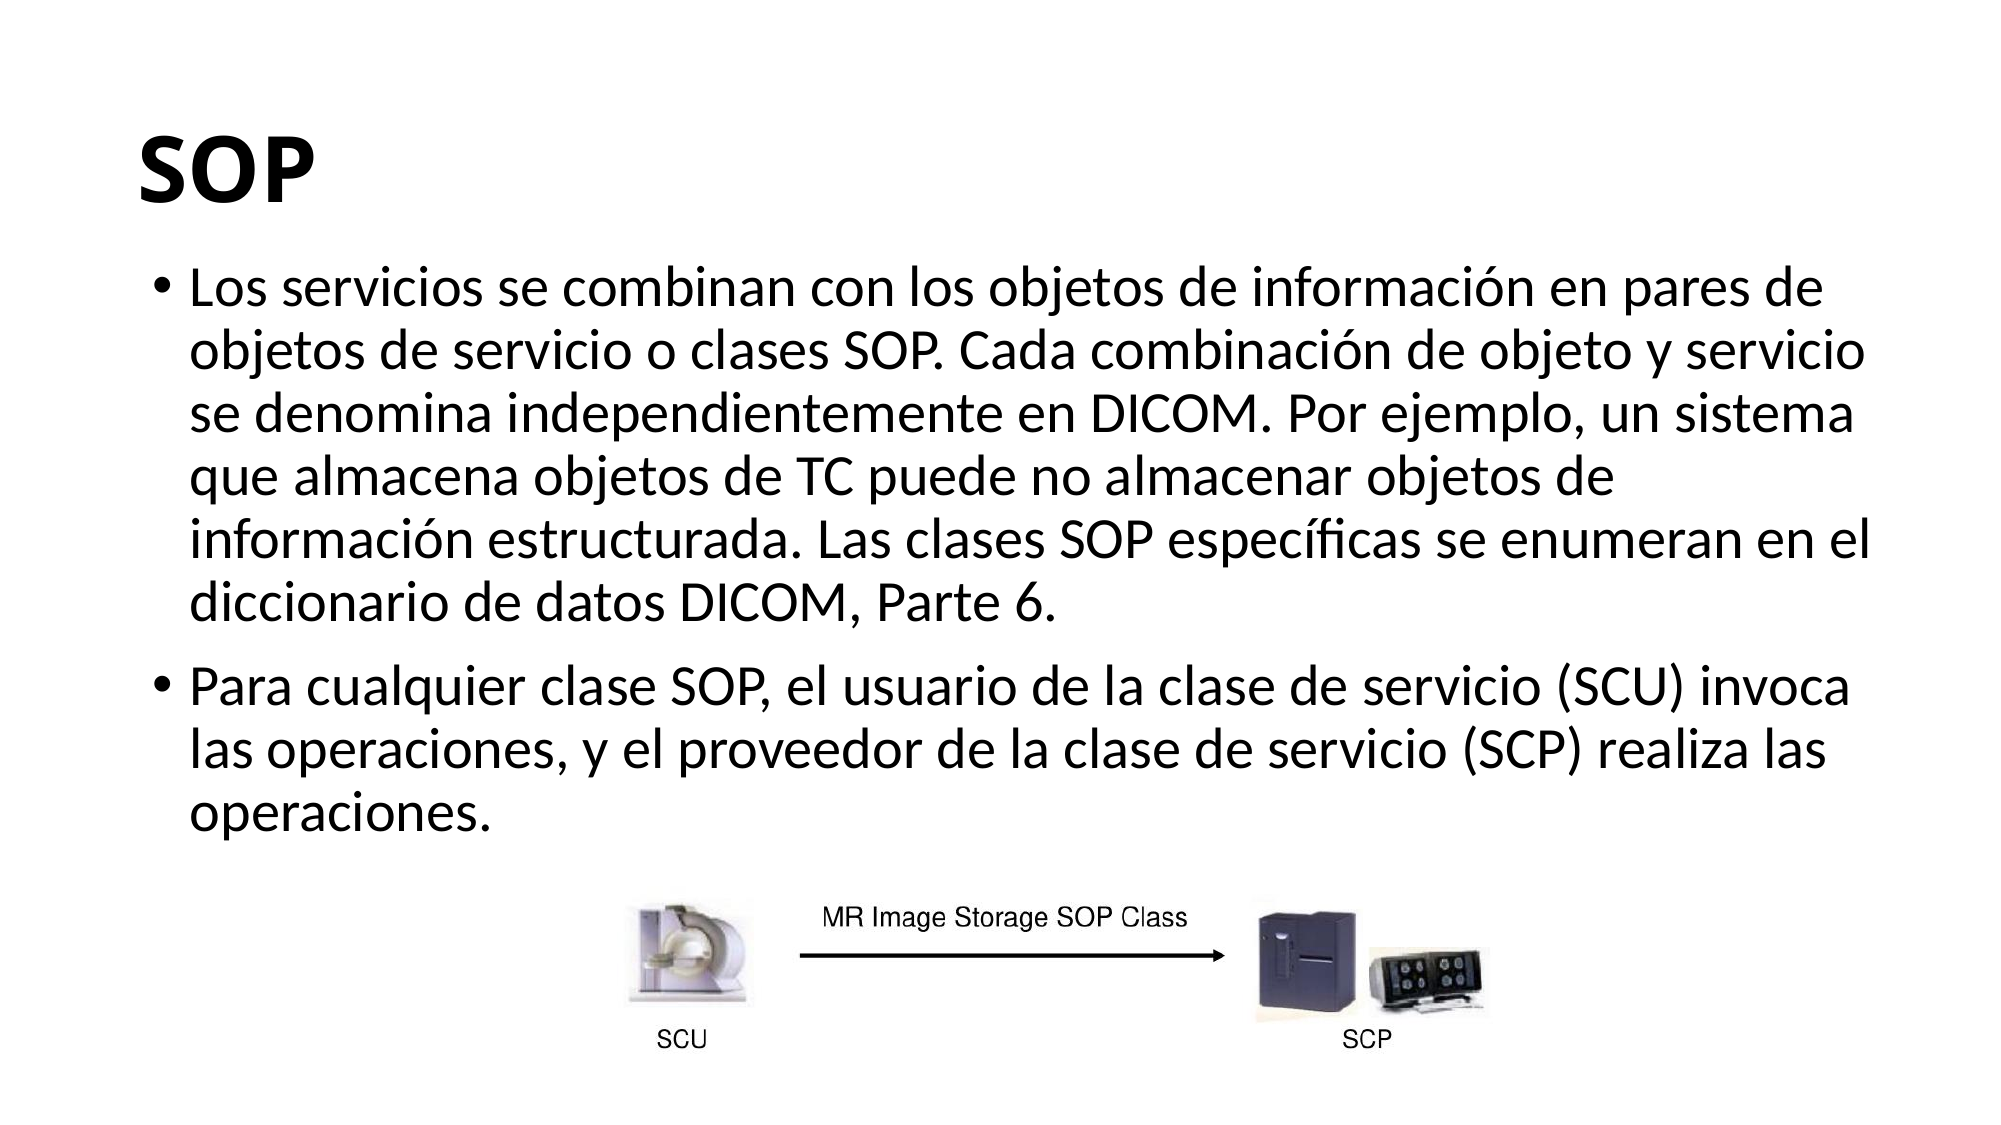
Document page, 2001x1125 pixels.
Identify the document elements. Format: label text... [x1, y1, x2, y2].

list Los servicios se combinan con los objetos de información en pares de objetos de servicio o clases SOP. Cada combinación de objeto y servicio se denomina independientemente en DICOM. Por ejemplo, un sistema que almacena objetos de TC puede no almacenar objetos de información estructurada. Las clases SOP específicas se enumeran en el diccionario de datos DICOM, Parte 6. Para cualquier clase SOP, el usuario de la clase de servicio (SCU) invoca las operaciones, y el proveedor de la clase de servicio (SCP) realiza las operaciones. [137, 249, 1917, 963]
picture [586, 867, 1561, 1086]
title SOP [137, 119, 1863, 219]
